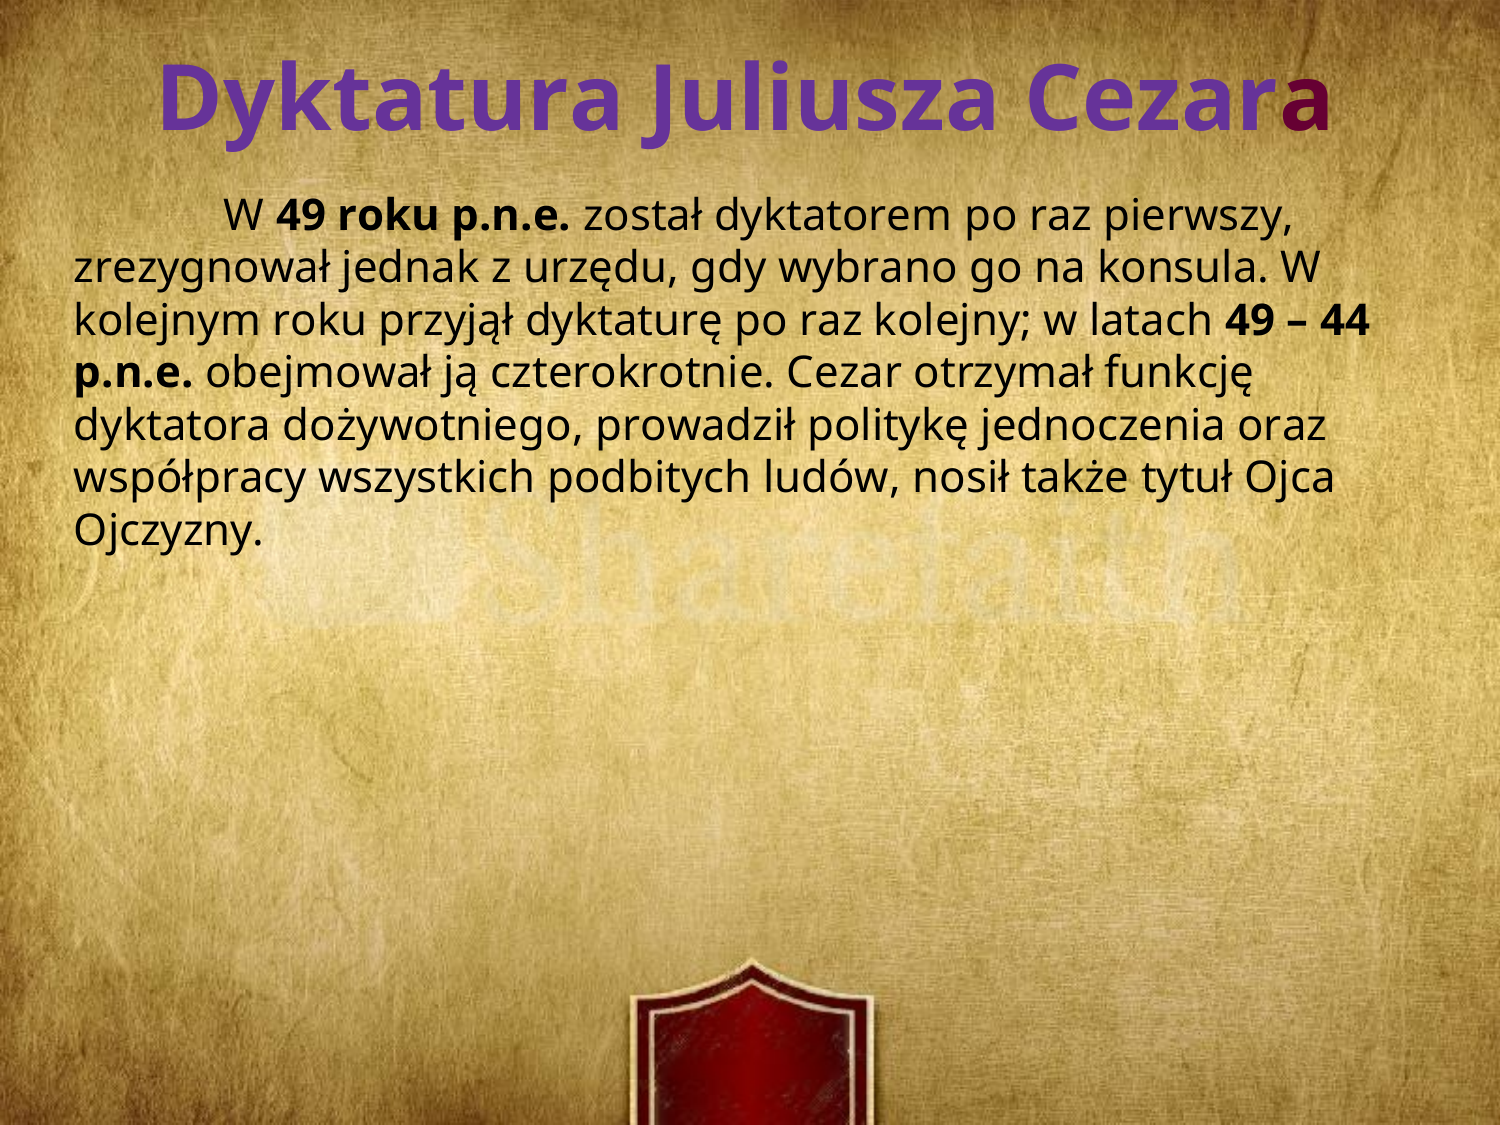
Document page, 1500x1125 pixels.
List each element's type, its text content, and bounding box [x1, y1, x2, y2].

text_box Dyktatura Juliusza Cezara [70, 0, 1421, 188]
picture [0, 0, 1500, 1125]
text_box W 49 roku p.n.e. został dyktatorem po raz pierwszy, zrezygnował jednak z urzędu, gdy wybrano go na konsula. W kolejnym roku przyjął dyktaturę po raz kolejny; w latach 49 – 44 p.n.e. obejmował ją czterokrotnie. Cezar otrzymał funkcję dyktatora dożywotniego, prowadził politykę jednoczenia oraz współpracy wszystkich podbitych ludów, nosił także tytuł Ojca Ojczyzny. [59, 178, 1410, 922]
